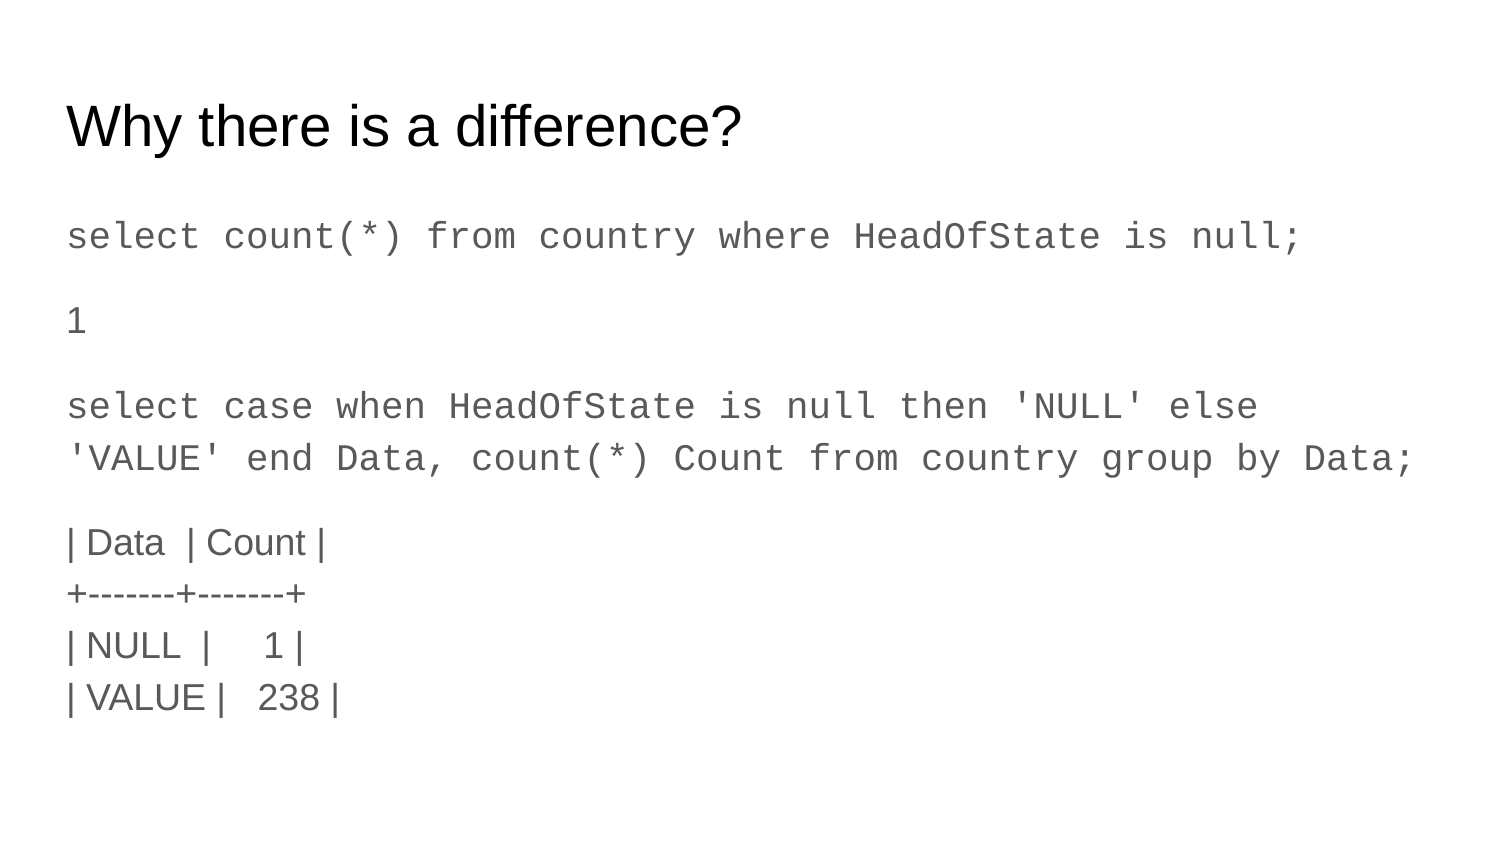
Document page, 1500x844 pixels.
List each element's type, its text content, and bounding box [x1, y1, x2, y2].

title Why there is a difference? [51, 72, 1449, 167]
list select count(*) from country where HeadOfState is null; 1 select case when HeadOfState is null then 'NULL' else 'VALUE' end Data, count(*) Count from country group by Data; | Data | Count | +-------+-------+ | NULL | 1 | | VALUE | 238 | [51, 189, 1449, 750]
